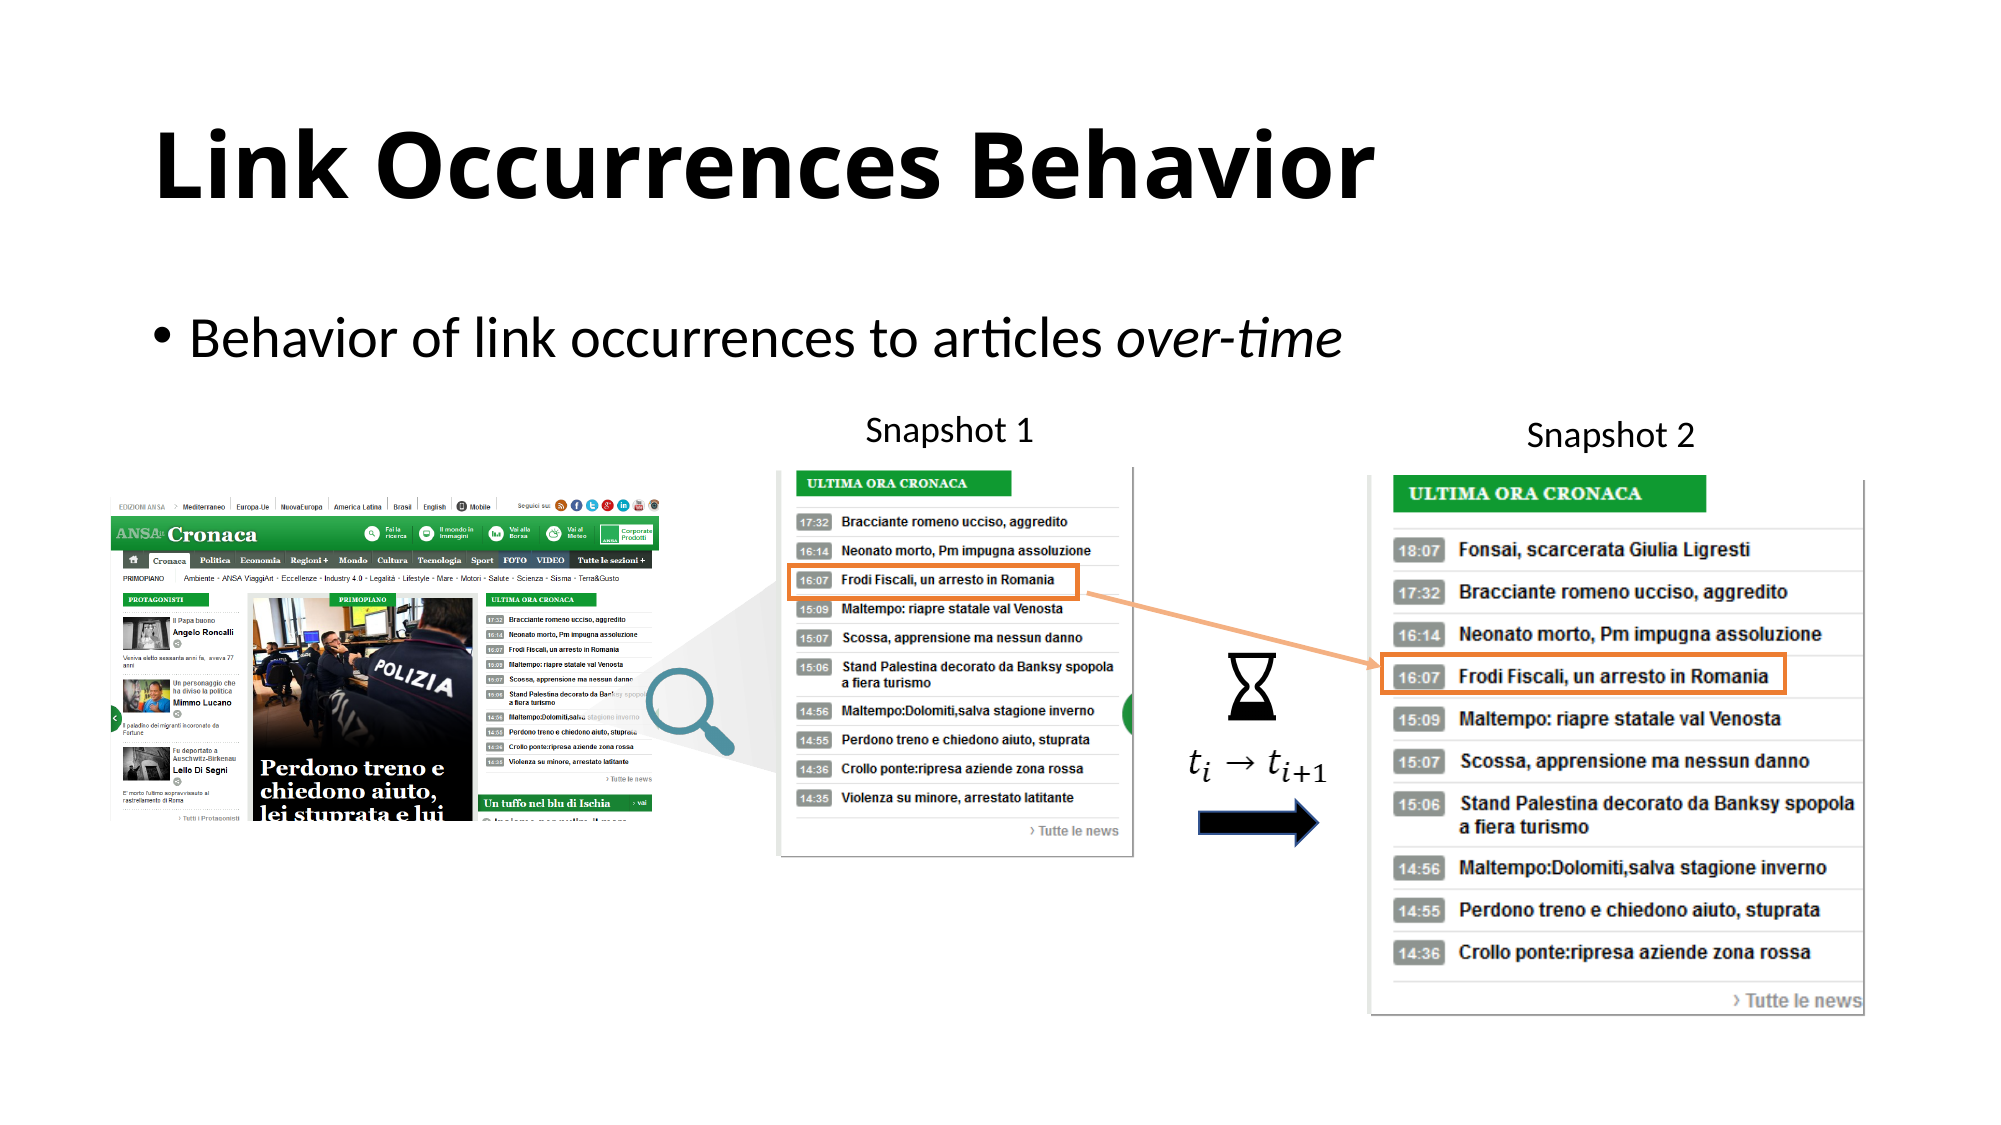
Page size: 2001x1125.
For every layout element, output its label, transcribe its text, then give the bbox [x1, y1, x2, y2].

picture [110, 497, 744, 821]
picture [776, 463, 1132, 856]
text_box Snapshot 1 [850, 397, 1065, 458]
text_box [1153, 731, 1363, 792]
text_box [1199, 800, 1319, 846]
title Link Occurrences Behavior [137, 59, 1863, 278]
text_box [578, 676, 636, 733]
list Behavior of link occurrences to articles over-time [137, 608, 1367, 1014]
picture [1367, 475, 1863, 1014]
picture [1384, 657, 1783, 690]
text_box [663, 580, 776, 773]
list Behavior of link occurrences to articles over-time [137, 299, 1863, 660]
text_box Snapshot 2 [1512, 402, 1727, 462]
picture [1211, 646, 1293, 727]
